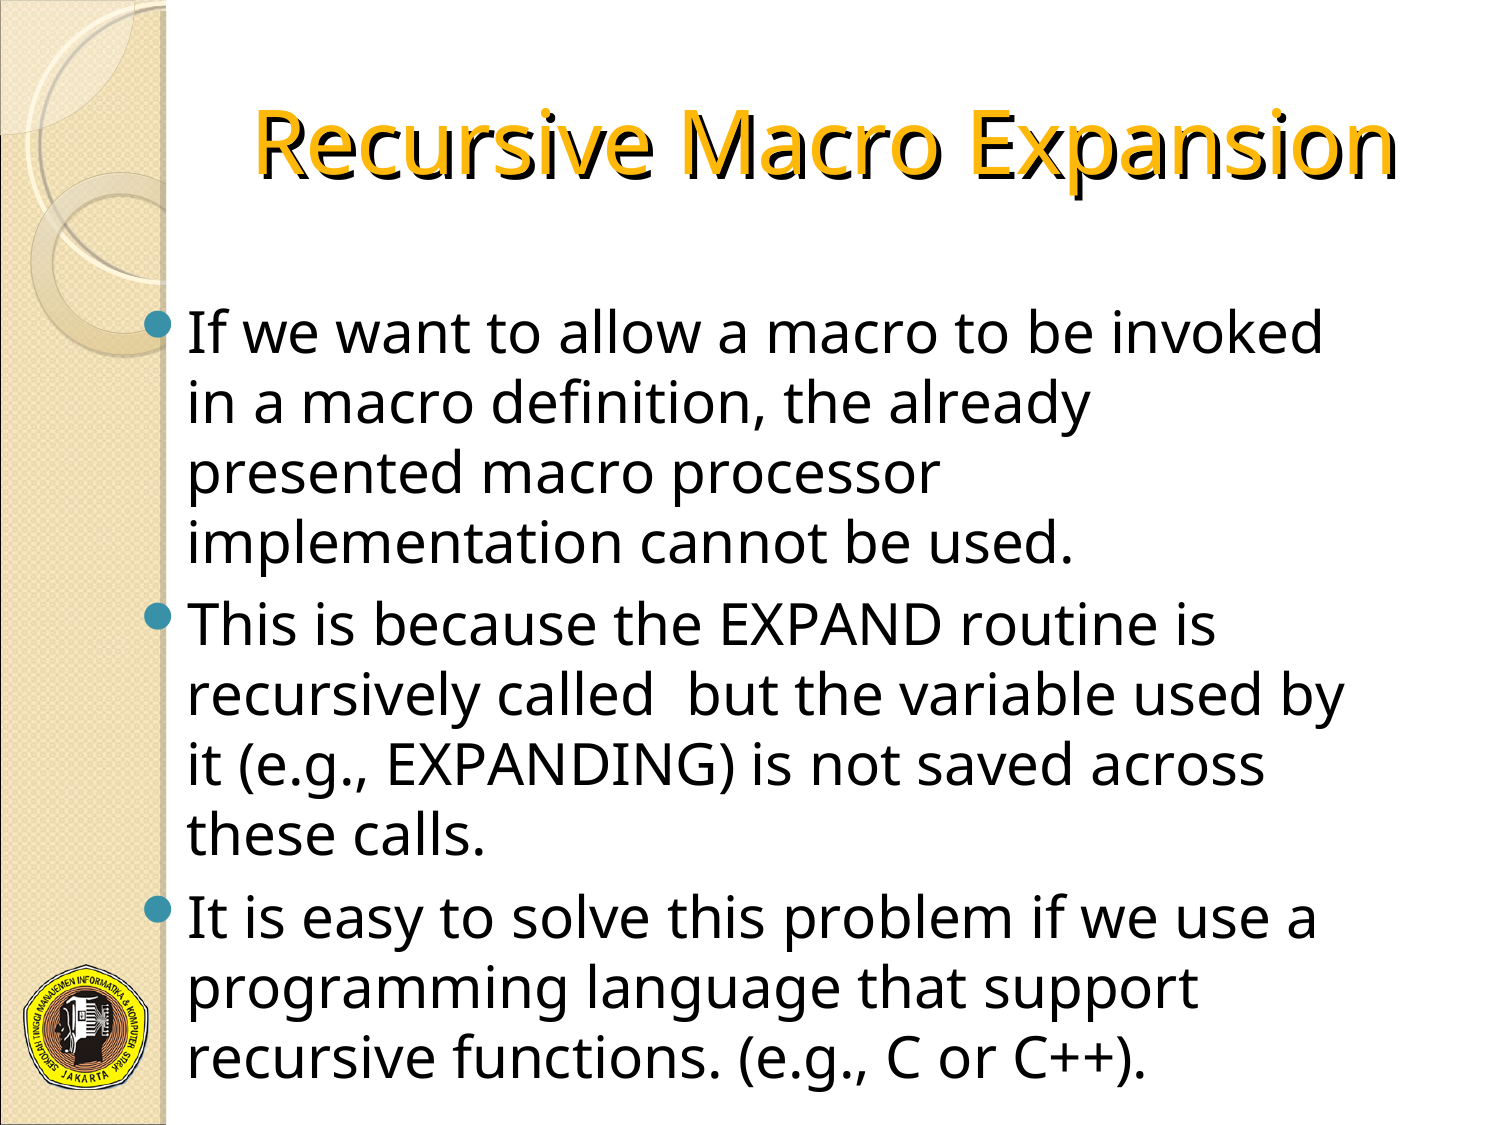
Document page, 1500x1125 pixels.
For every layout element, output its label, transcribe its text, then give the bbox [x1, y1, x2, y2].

picture [136, 0, 166, 4]
picture [0, 10, 166, 1125]
text_box If we want to allow a macro to be invoked in a macro definition, the already presented macro processor implementation cannot be used. This is because the EXPAND routine is recursively called but the variable used by it (e.g., EXPANDING) is not saved across these calls. It is easy to solve this problem if we use a programming language that support recursive functions. (e.g., C or C++). [112, 287, 1388, 1098]
text_box Recursive Macro Expansion [235, 23, 1466, 255]
